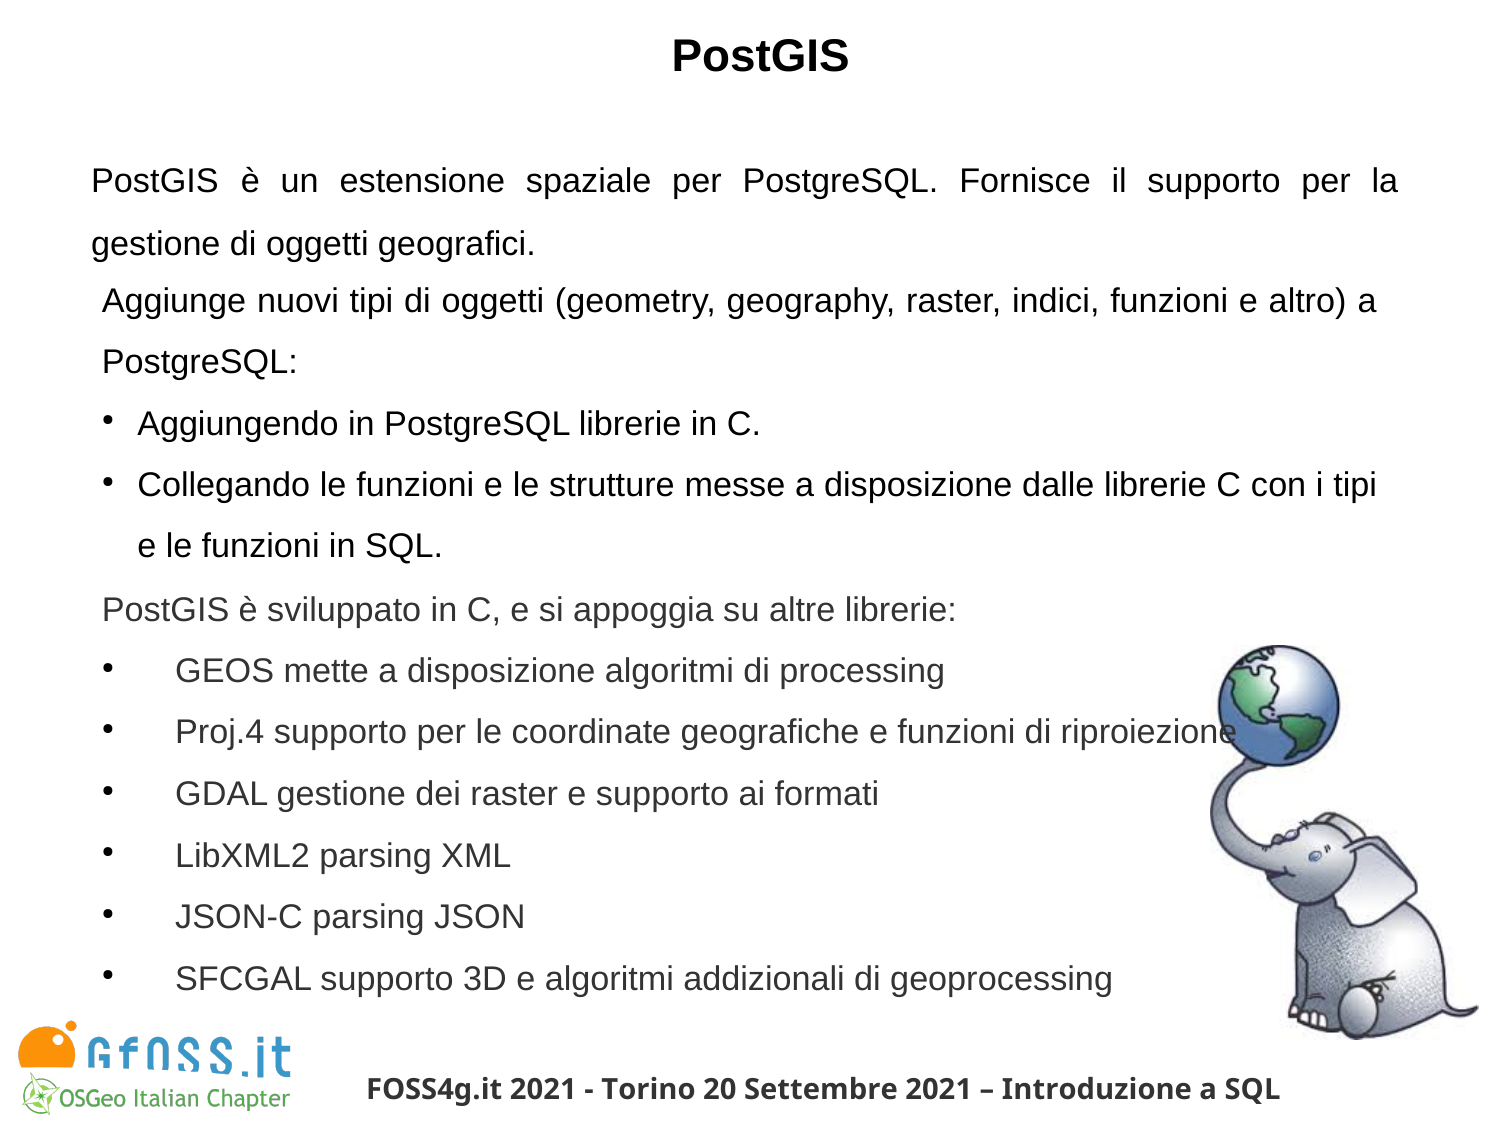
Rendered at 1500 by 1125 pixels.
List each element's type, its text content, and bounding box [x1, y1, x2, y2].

title PostGIS [21, 26, 1500, 82]
picture [0, 1009, 308, 1125]
text_box PostGIS è un estensione spaziale per PostgreSQL. Fornisce il supporto per la gestione di oggetti geografici. [32, 117, 1458, 270]
text_box PostGIS è sviluppato in C, e si appoggia su altre librerie: GEOS mette a disposizione algoritmi di processing Proj.4 supporto per le coordinate geografiche e funzioni di riproiezione GDAL gestione dei raster e supporto ai formati LibXML2 parsing XML JSON-C parsing JSON SFCGAL supporto 3D e algoritmi addizionali di geoprocessing [42, 558, 1500, 1066]
text_box Aggiunge nuovi tipi di oggetti (geometry, geography, raster, indici, funzioni e altro) a PostgreSQL: Aggiungendo in PostgreSQL librerie in C. Collegando le funzioni e le strutture messe a disposizione dalle librerie C con i tipi e le funzioni in SQL. [42, 249, 1436, 558]
